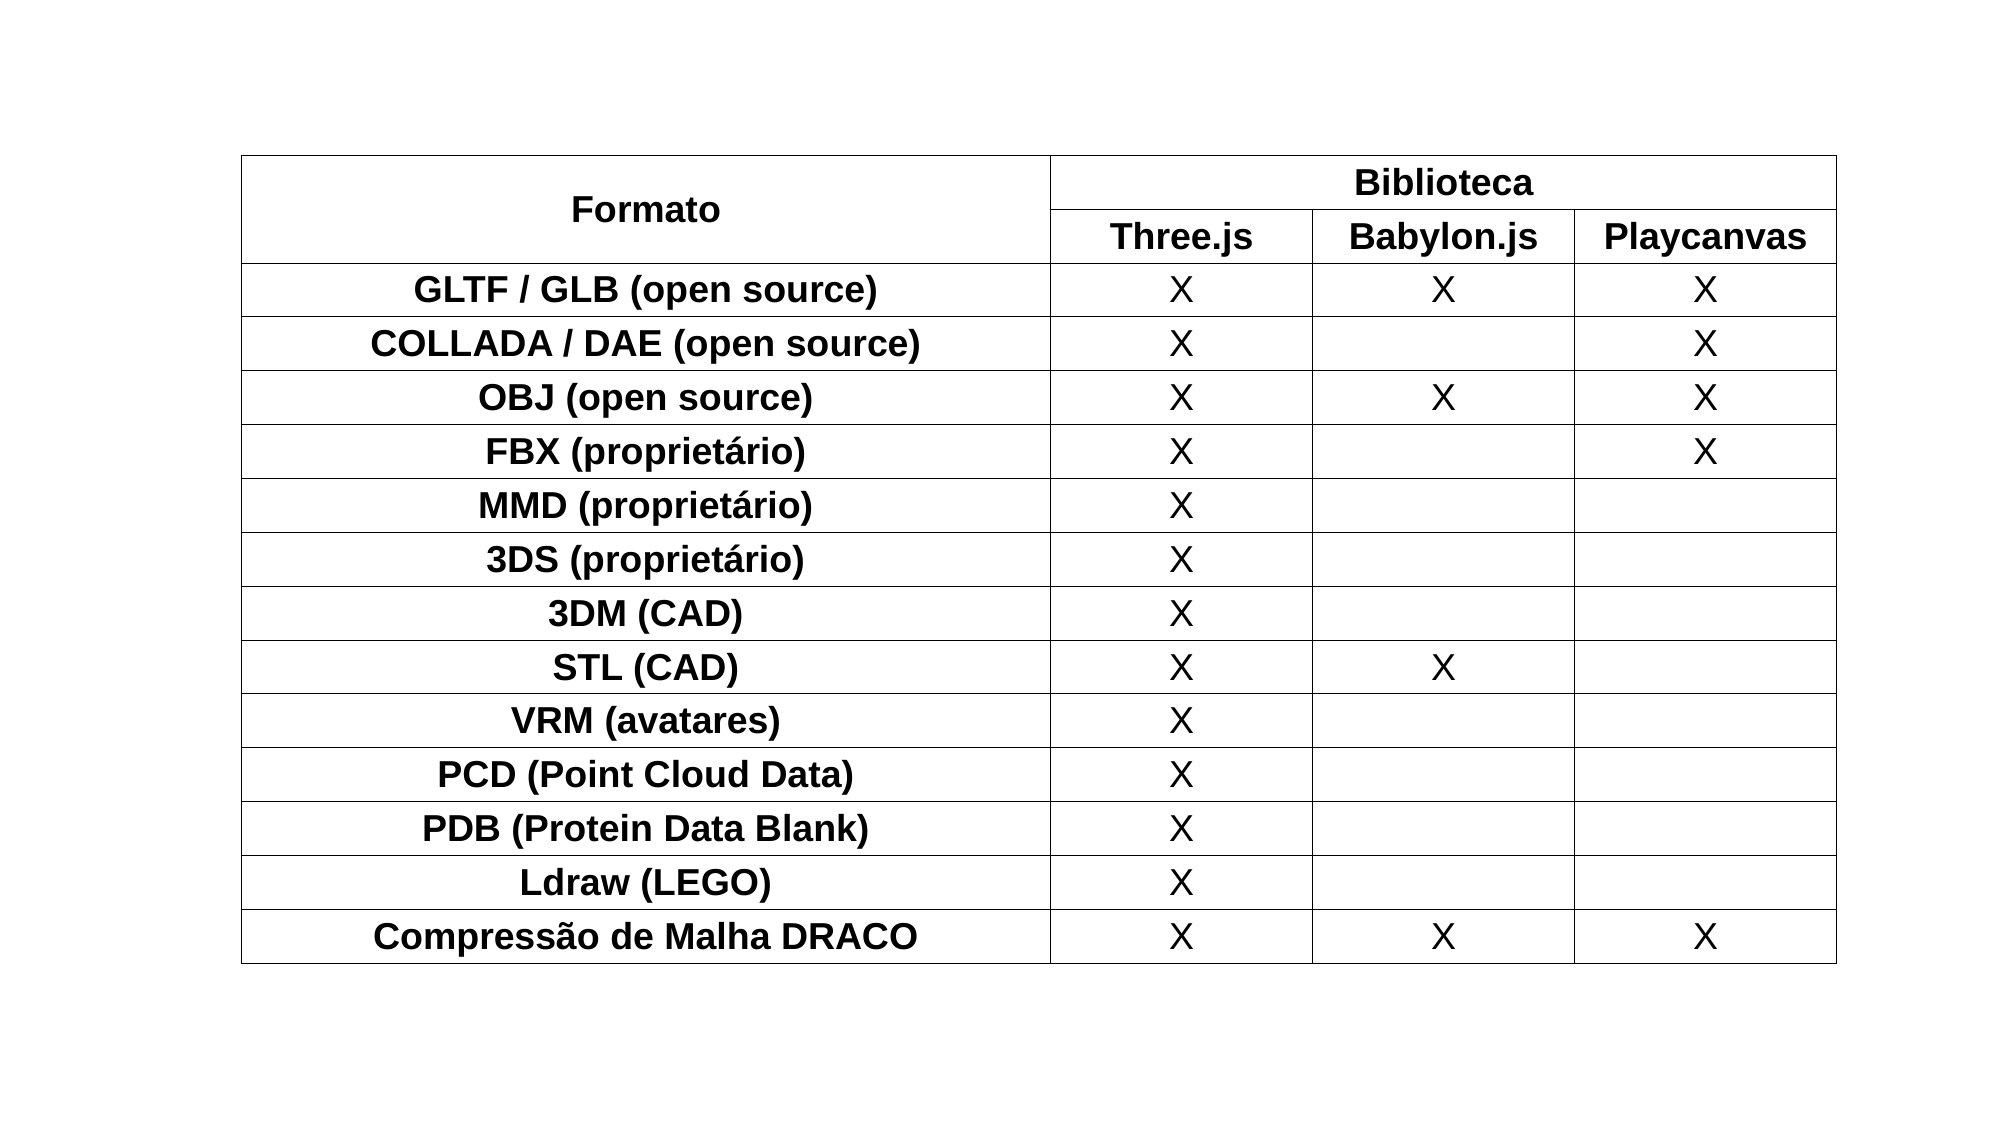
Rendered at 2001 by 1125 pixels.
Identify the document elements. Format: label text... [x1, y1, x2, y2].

table_cell [1575, 748, 1836, 801]
table_cell X [1313, 371, 1574, 424]
table_cell [1313, 587, 1574, 640]
table_cell X [1575, 425, 1836, 478]
table_cell X [1051, 856, 1312, 909]
table_cell COLLADA / DAE (open source) [242, 317, 1050, 370]
table_cell [1313, 479, 1574, 532]
table_cell VRM (avatares) [242, 694, 1050, 747]
table_header Biblioteca [1051, 156, 1836, 209]
table_cell [1575, 533, 1836, 586]
table_cell OBJ (open source) [242, 371, 1050, 424]
table_cell Playcanvas [1575, 210, 1836, 263]
table_cell X [1051, 425, 1312, 478]
table_cell [1313, 425, 1574, 478]
table_cell [1575, 641, 1836, 693]
table_cell X [1051, 910, 1312, 963]
table_cell [1575, 479, 1836, 532]
table_cell 3DS (proprietário) [242, 533, 1050, 586]
table_cell X [1575, 264, 1836, 316]
table_cell [1575, 802, 1836, 855]
table_cell [1313, 748, 1574, 801]
table_cell FBX (proprietário) [242, 425, 1050, 478]
table_cell [1575, 694, 1836, 747]
table_cell Babylon.js [1313, 210, 1574, 263]
table_cell [1575, 856, 1836, 909]
table_cell MMD (proprietário) [242, 479, 1050, 532]
table_header Formato [242, 156, 1050, 263]
table_cell X [1051, 371, 1312, 424]
table_cell [1313, 694, 1574, 747]
table_cell [1313, 802, 1574, 855]
table_cell Compressão de Malha DRACO [242, 910, 1050, 963]
table_cell [1575, 587, 1836, 640]
table_cell X [1051, 694, 1312, 747]
table_cell [1313, 533, 1574, 586]
table_cell X [1051, 317, 1312, 370]
table_cell X [1051, 748, 1312, 801]
table_cell X [1575, 317, 1836, 370]
table_cell 3DM (CAD) [242, 587, 1050, 640]
table_cell X [1313, 264, 1574, 316]
table_cell X [1051, 641, 1312, 693]
table_cell [1313, 317, 1574, 370]
table_cell X [1051, 264, 1312, 316]
table_cell X [1575, 910, 1836, 963]
table_cell X [1051, 587, 1312, 640]
table_cell X [1051, 479, 1312, 532]
table_cell X [1575, 371, 1836, 424]
table_cell GLTF / GLB (open source) [242, 264, 1050, 316]
table_cell PCD (Point Cloud Data) [242, 748, 1050, 801]
table_cell Ldraw (LEGO) [242, 856, 1050, 909]
table_cell PDB (Protein Data Blank) [242, 802, 1050, 855]
table_cell X [1051, 802, 1312, 855]
table_cell STL (CAD) [242, 641, 1050, 693]
table_cell X [1313, 641, 1574, 693]
table_cell X [1313, 910, 1574, 963]
table_cell Three.js [1051, 210, 1312, 263]
table_cell [1313, 856, 1574, 909]
table_cell X [1051, 533, 1312, 586]
